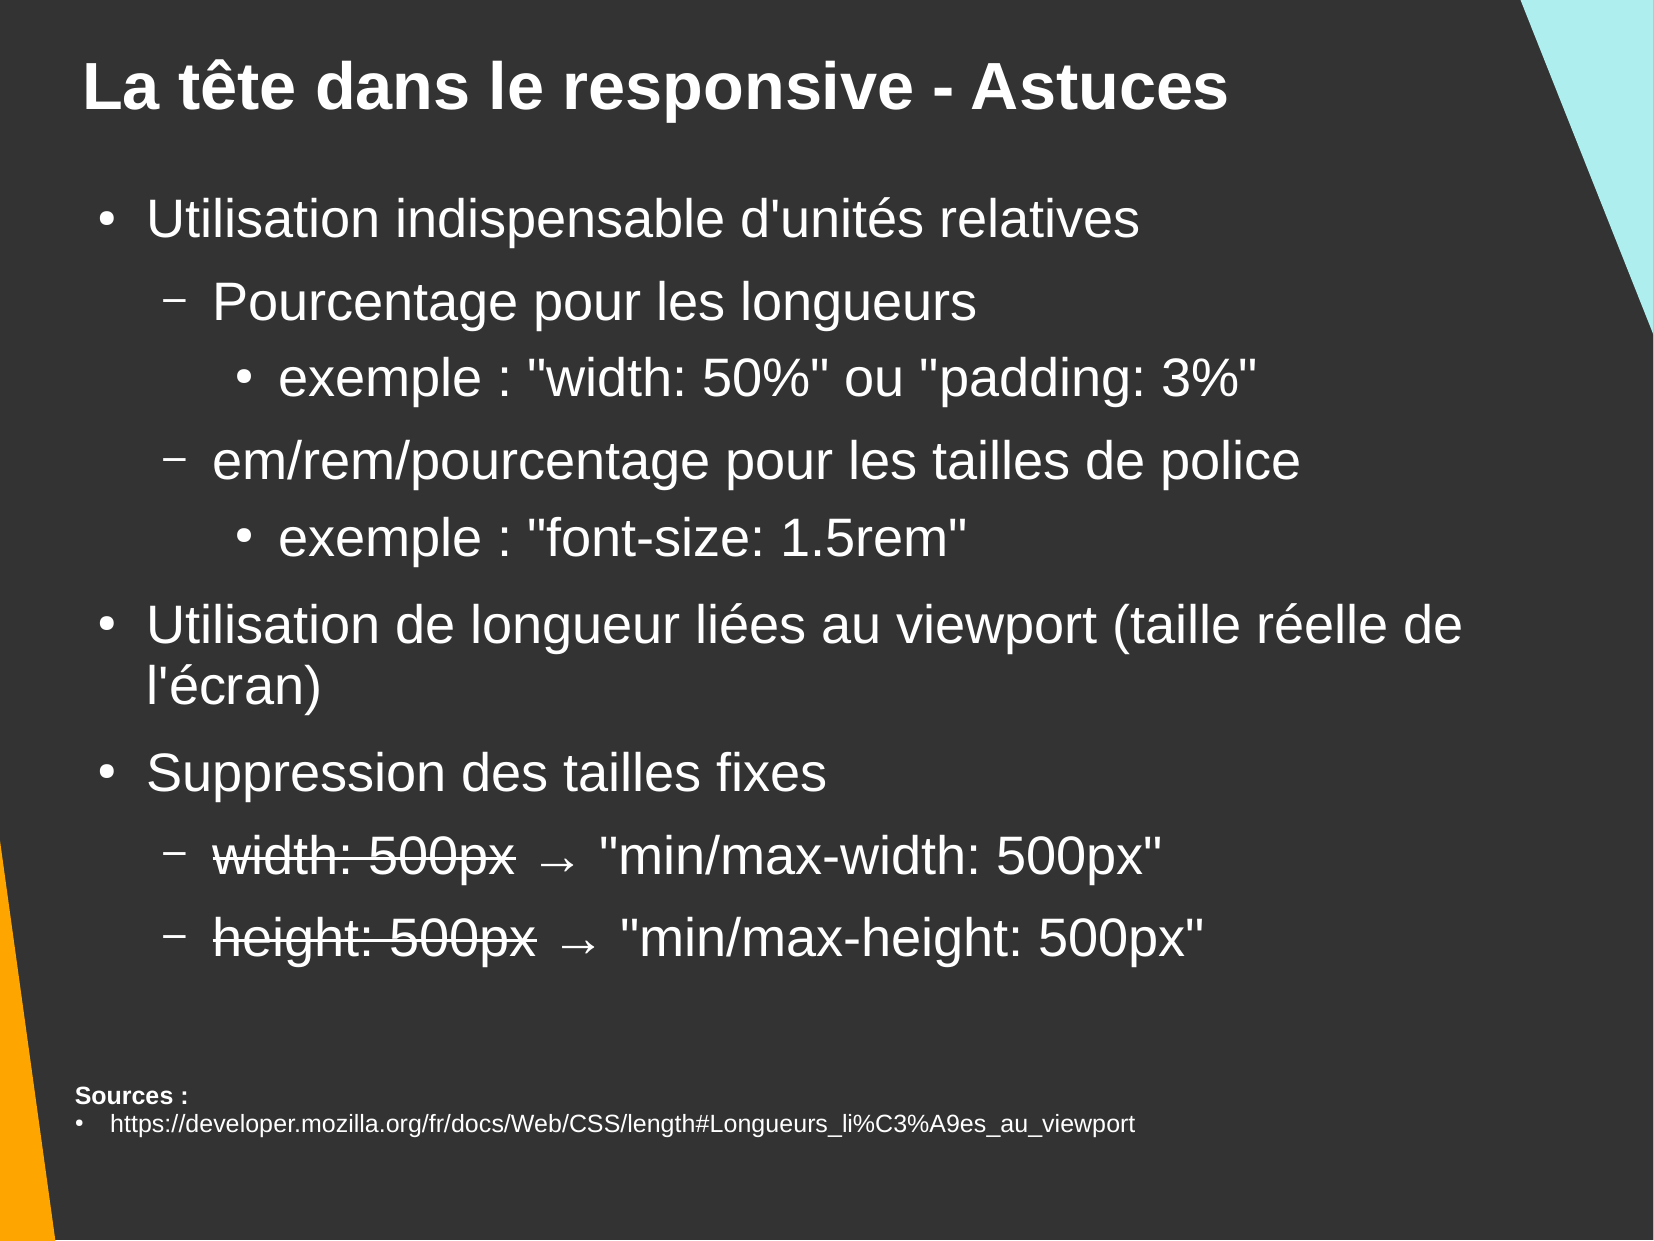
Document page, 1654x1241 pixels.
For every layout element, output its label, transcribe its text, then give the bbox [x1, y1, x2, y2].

list Utilisation indispensable d'unités relatives Pourcentage pour les longueurs exemple : "width: 50%" ou "padding: 3%" em/rem/pourcentage pour les tailles de police exemple : "font-size: 1.5rem" Utilisation de longueur liées au viewport (taille réelle de l'écran) Suppression des tailles fixes width: 500px → "min/max-width: 500px" height: 500px → "min/max-height: 500px" [80, 188, 1605, 969]
text_box [1520, 0, 1654, 337]
title La tête dans le responsive - Astuces [82, 49, 1569, 125]
text_box Sources : https://developer.mozilla.org/fr/docs/Web/CSS/length#Longueurs_li%C3%A9es_au_viewport [60, 1074, 1546, 1216]
text_box [0, 840, 56, 1241]
